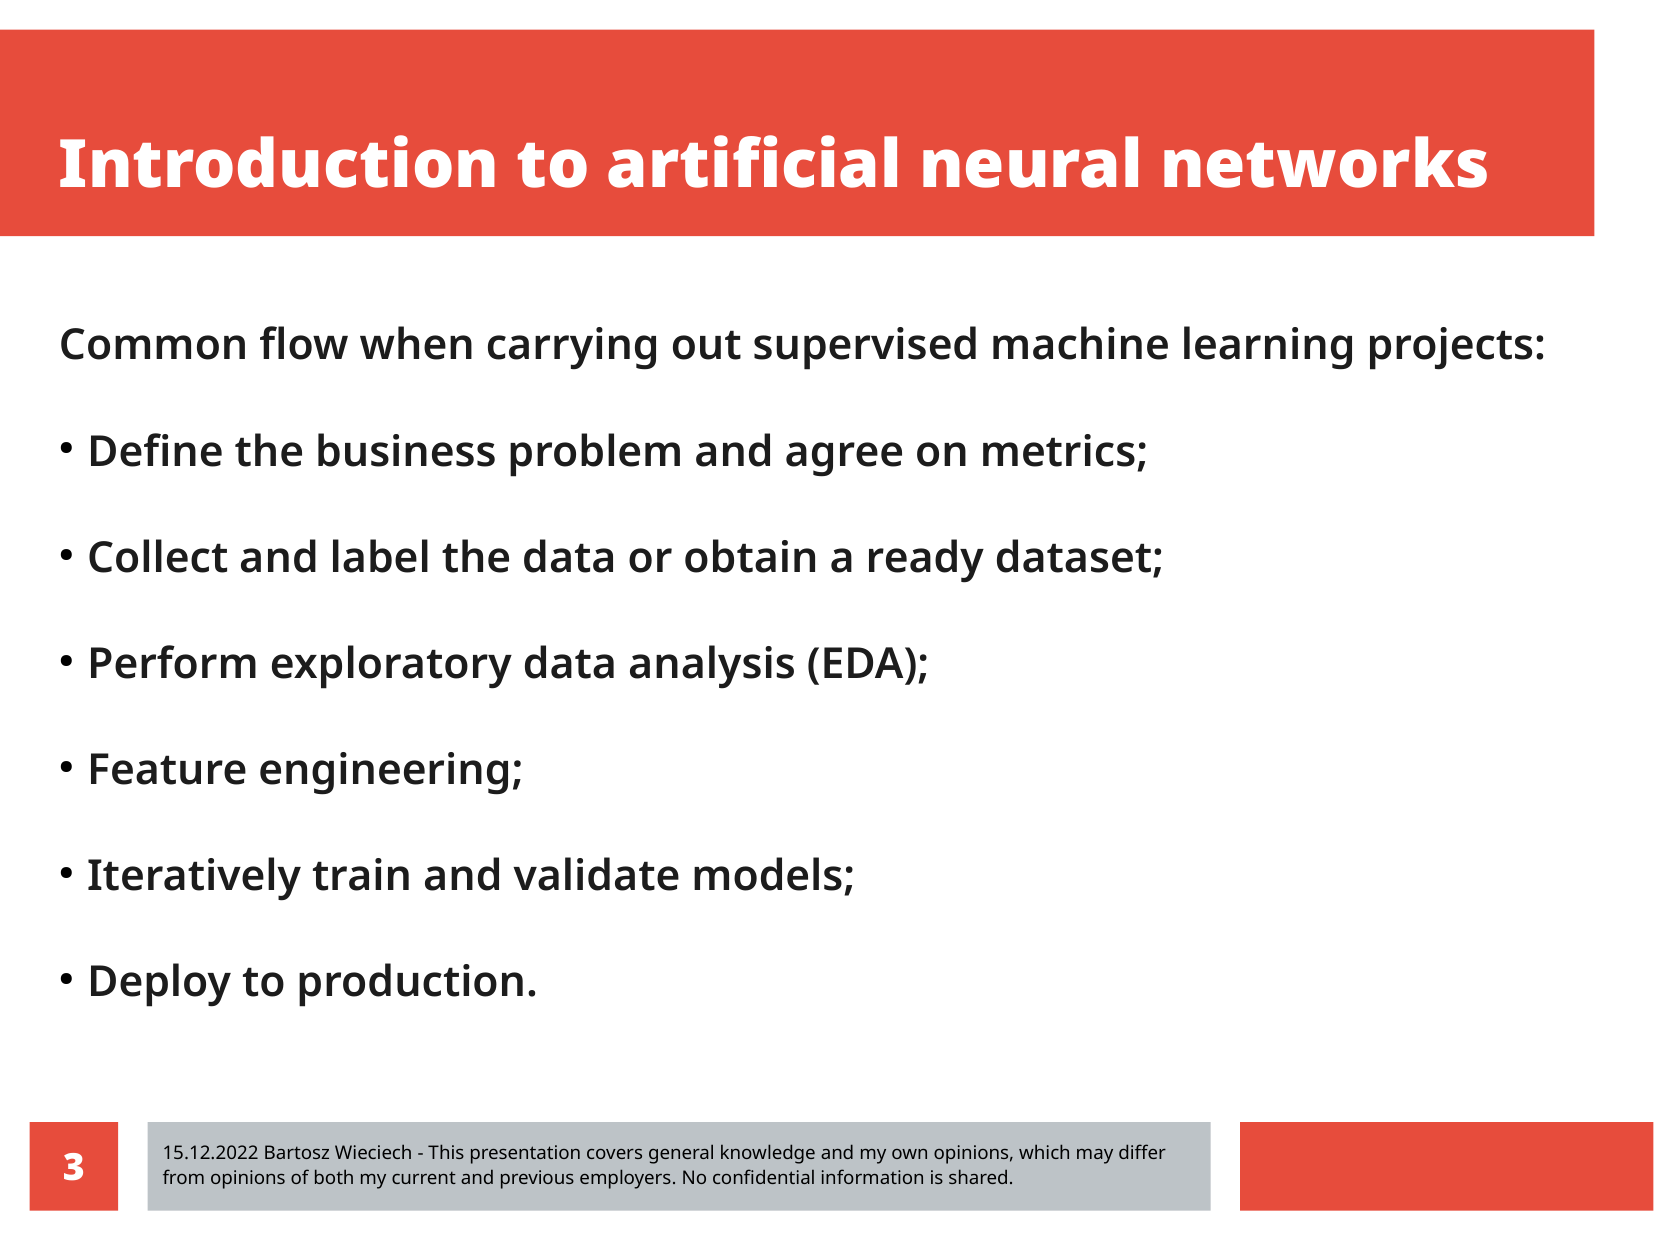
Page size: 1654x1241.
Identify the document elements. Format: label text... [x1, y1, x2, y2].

title Introduction to artificial neural networks [59, 59, 1595, 207]
list Common flow when carrying out supervised machine learning projects: Define the business problem and agree on metrics; Collect and label the data or obtain a ready dataset; Perform exploratory data analysis (EDA); Feature engineering; Iteratively train and validate models; Deploy to production. [59, 285, 1565, 1053]
